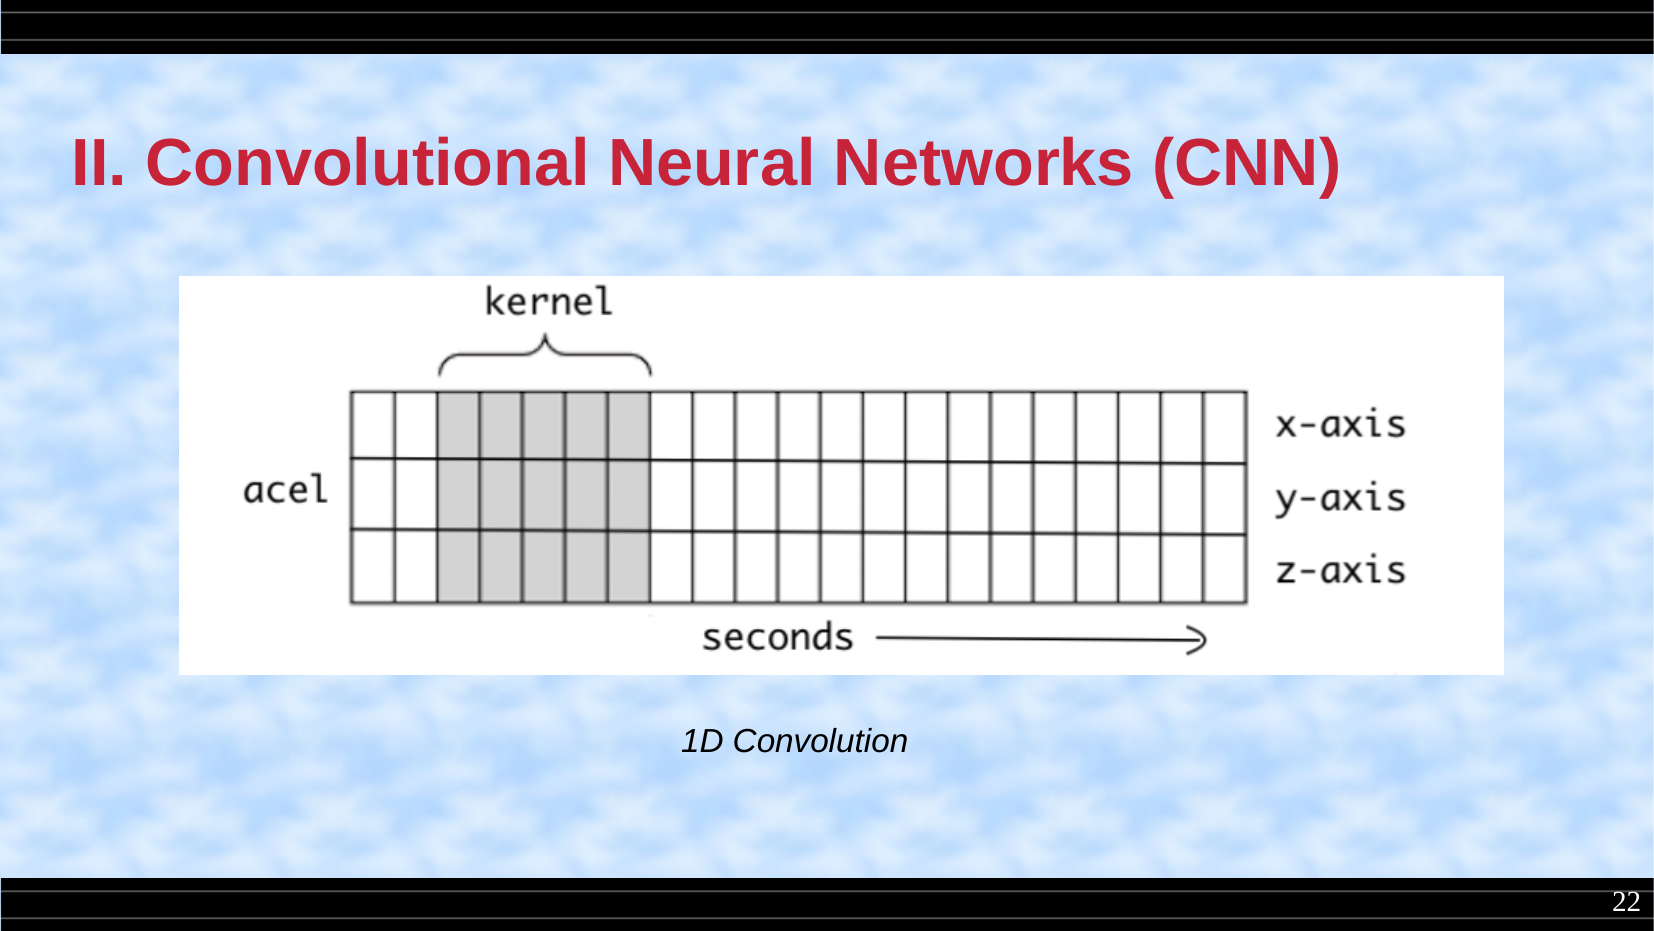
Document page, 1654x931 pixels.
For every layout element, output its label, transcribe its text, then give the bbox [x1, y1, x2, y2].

picture [0, 0, 1654, 931]
text_box 1D Convolution [666, 714, 924, 767]
title II. Convolutional Neural Networks (CNN) [71, 84, 1560, 240]
